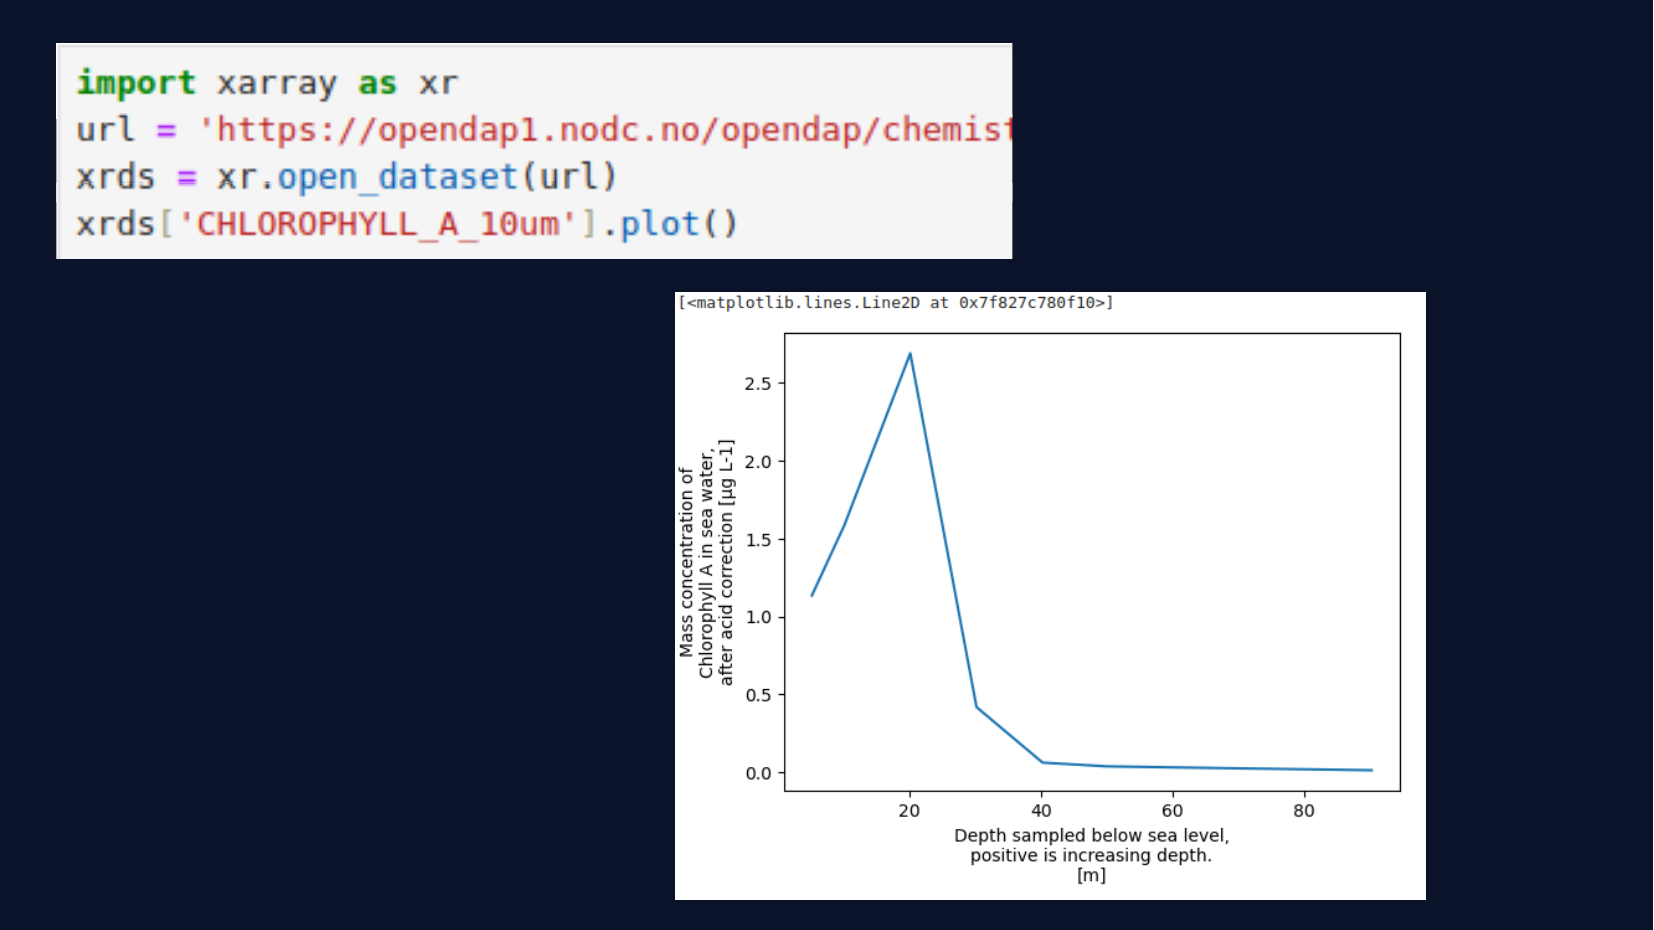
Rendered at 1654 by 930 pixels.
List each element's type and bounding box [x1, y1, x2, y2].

picture [675, 292, 1426, 901]
picture [56, 43, 1013, 259]
